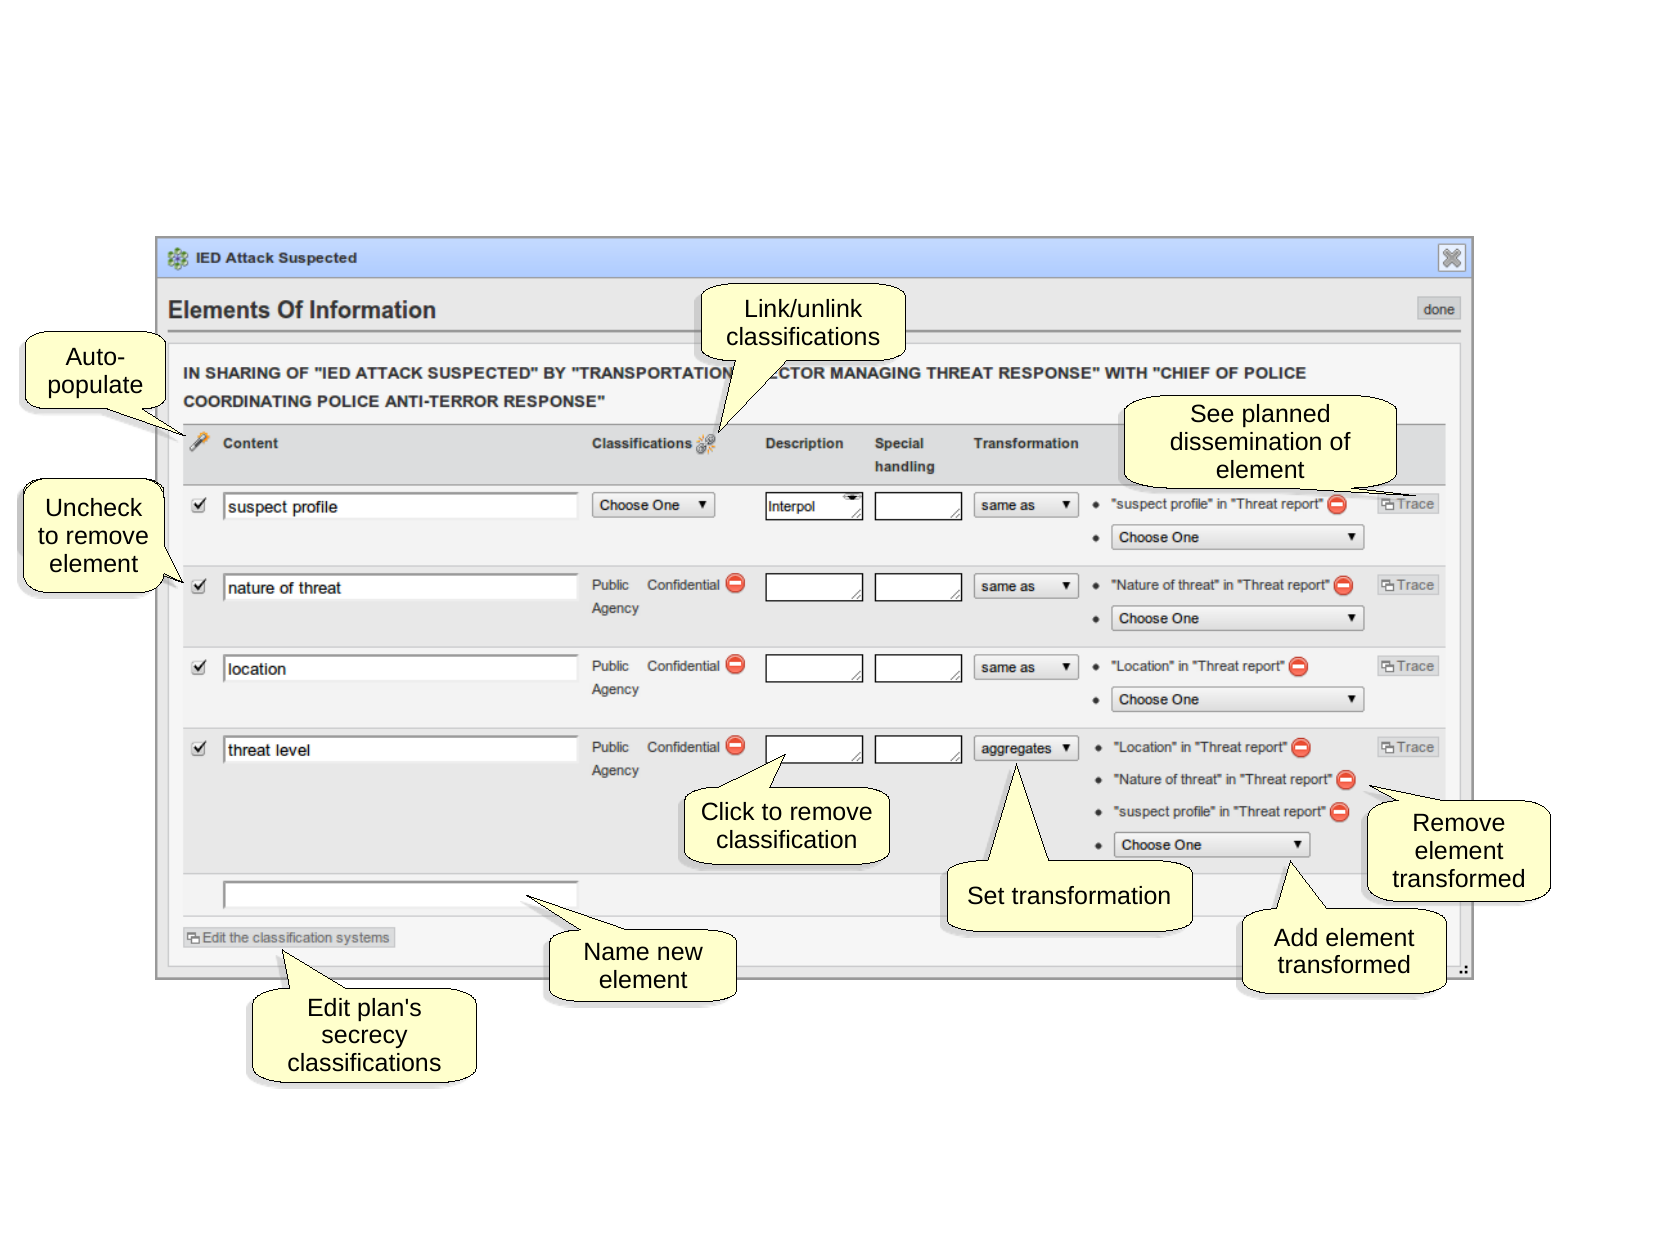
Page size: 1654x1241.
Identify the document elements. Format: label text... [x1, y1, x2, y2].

text_box Uncheck to remove element [23, 478, 184, 593]
text_box Set transformation [947, 763, 1193, 932]
text_box Link/unlink classifications [701, 283, 906, 433]
text_box Edit plan's secrecy classifications [252, 949, 477, 1083]
text_box Remove element transformed [1367, 785, 1551, 902]
text_box Add element transformed [1242, 860, 1447, 994]
text_box See planned dissemination of element [1124, 395, 1416, 496]
text_box Name new element [526, 895, 737, 1002]
picture [155, 236, 1474, 980]
text_box Auto-populate [25, 331, 186, 436]
text_box Click to remove classification [684, 754, 890, 865]
